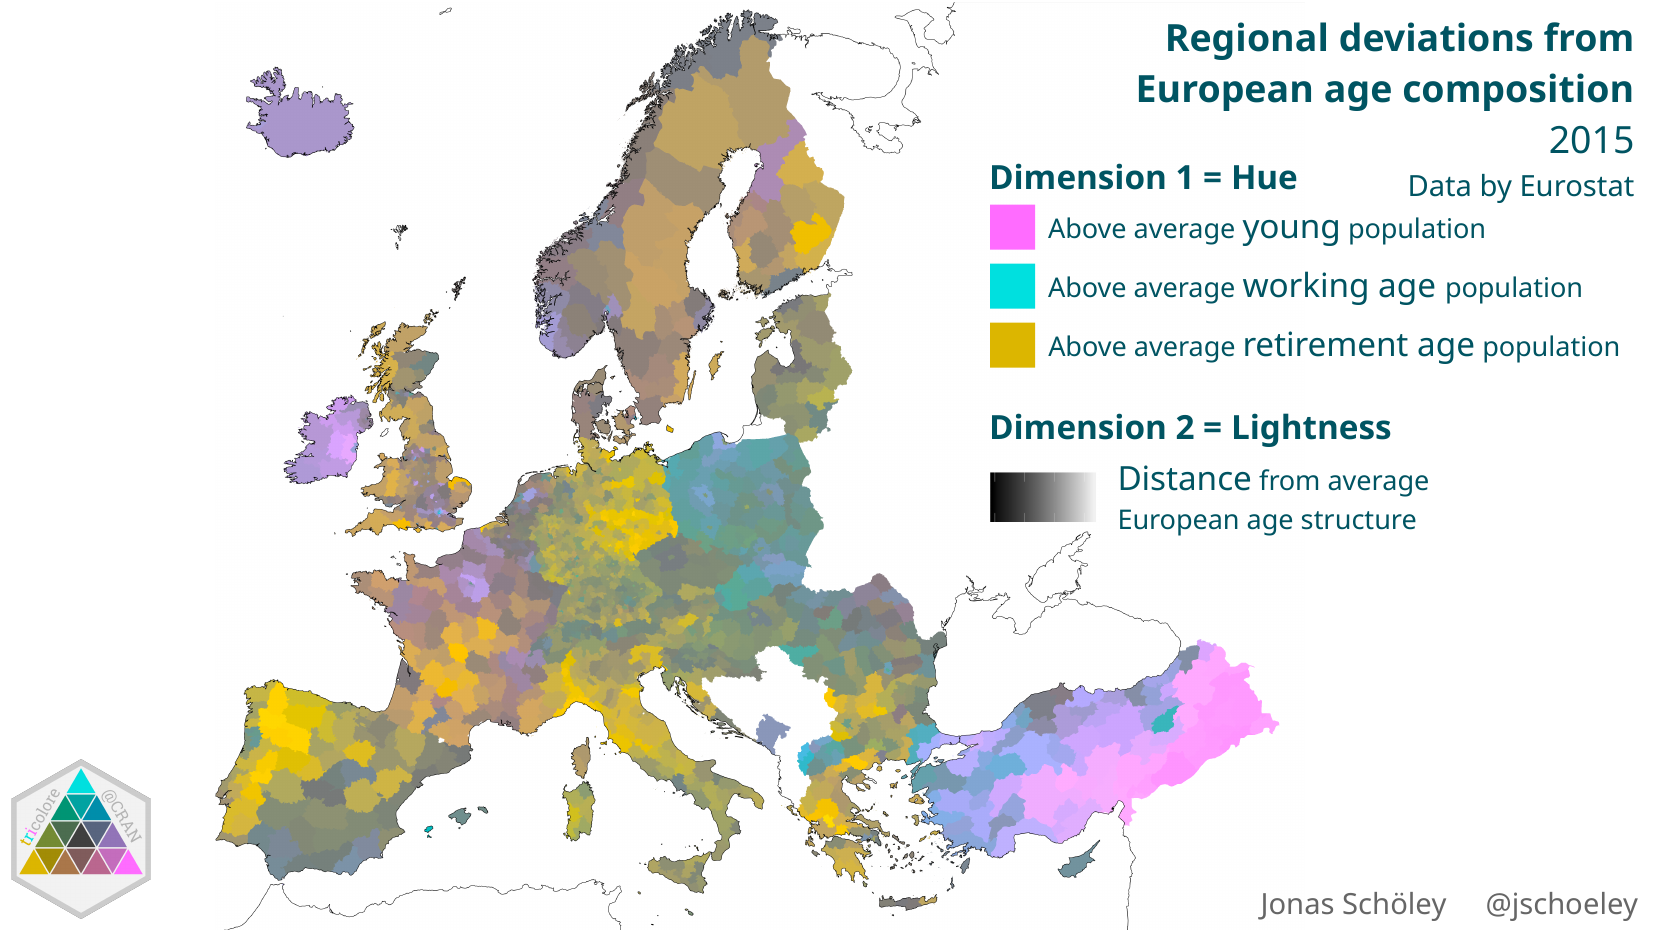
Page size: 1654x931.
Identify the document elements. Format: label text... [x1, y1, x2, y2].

text_box [990, 206, 1033, 250]
text_box Dimension 1 = Hue [974, 146, 1298, 206]
picture [11, 759, 151, 920]
text_box Above average working age population [1033, 254, 1599, 313]
picture [215, 2, 1305, 930]
text_box Above average retirement age population [1033, 313, 1635, 373]
text_box Regional deviations from European age composition 2015 Data by Eurostat [1035, 4, 1650, 207]
text_box Dimension 2 = Lightness [974, 396, 1393, 455]
text_box Jonas Schöley @jschoeley [1230, 875, 1653, 930]
text_box [990, 322, 1033, 368]
text_box Above average young population [1033, 195, 1500, 254]
text_box Distance from average European age structure [1102, 448, 1446, 543]
text_box [990, 263, 1033, 309]
